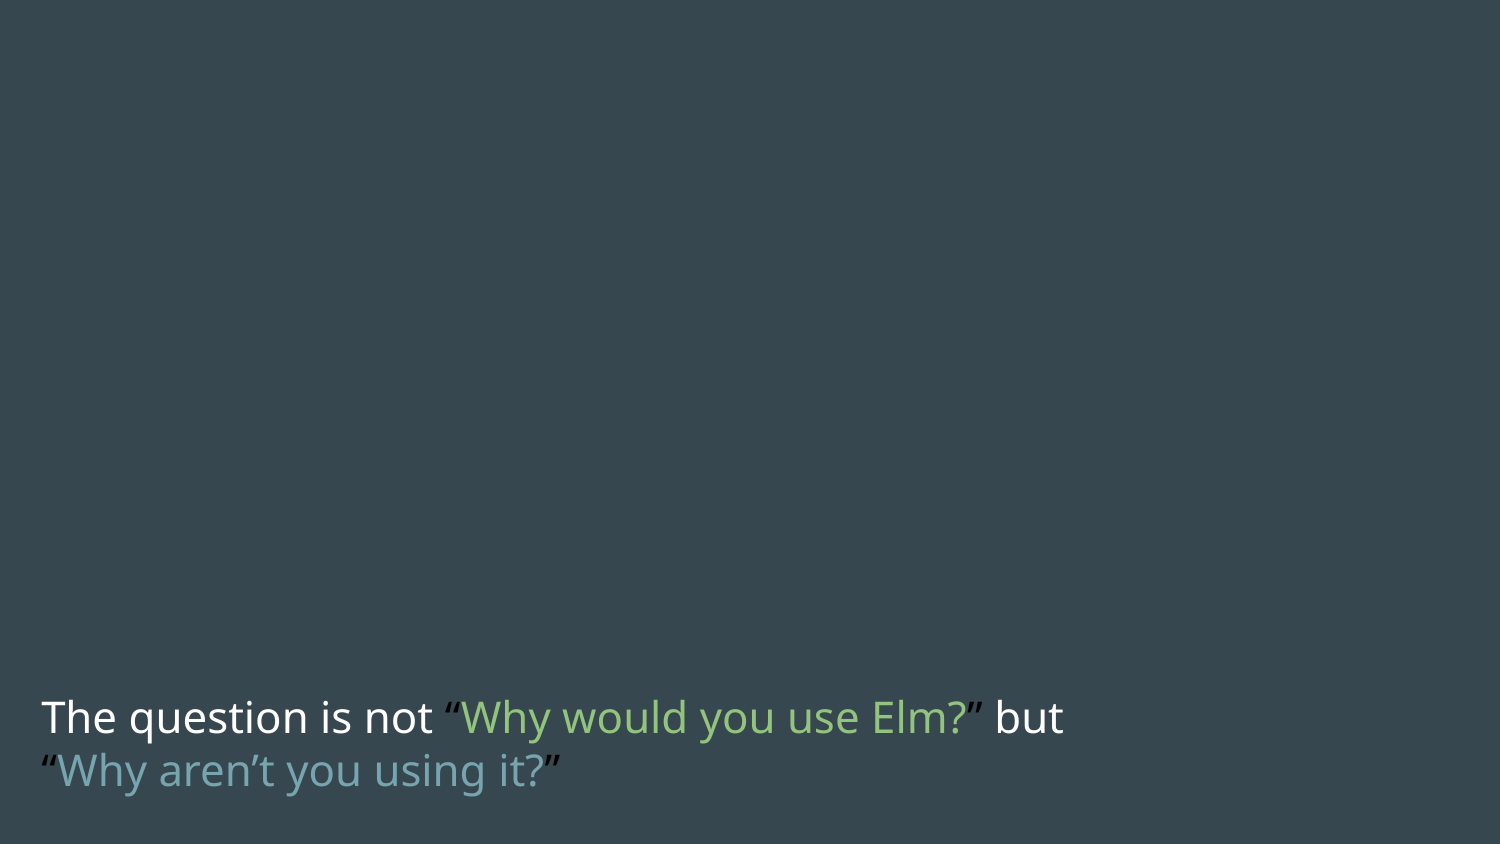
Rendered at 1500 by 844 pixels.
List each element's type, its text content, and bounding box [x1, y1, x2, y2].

list The question is not “Why would you use Elm?” but “Why aren’t you using it?” [26, 656, 1436, 830]
